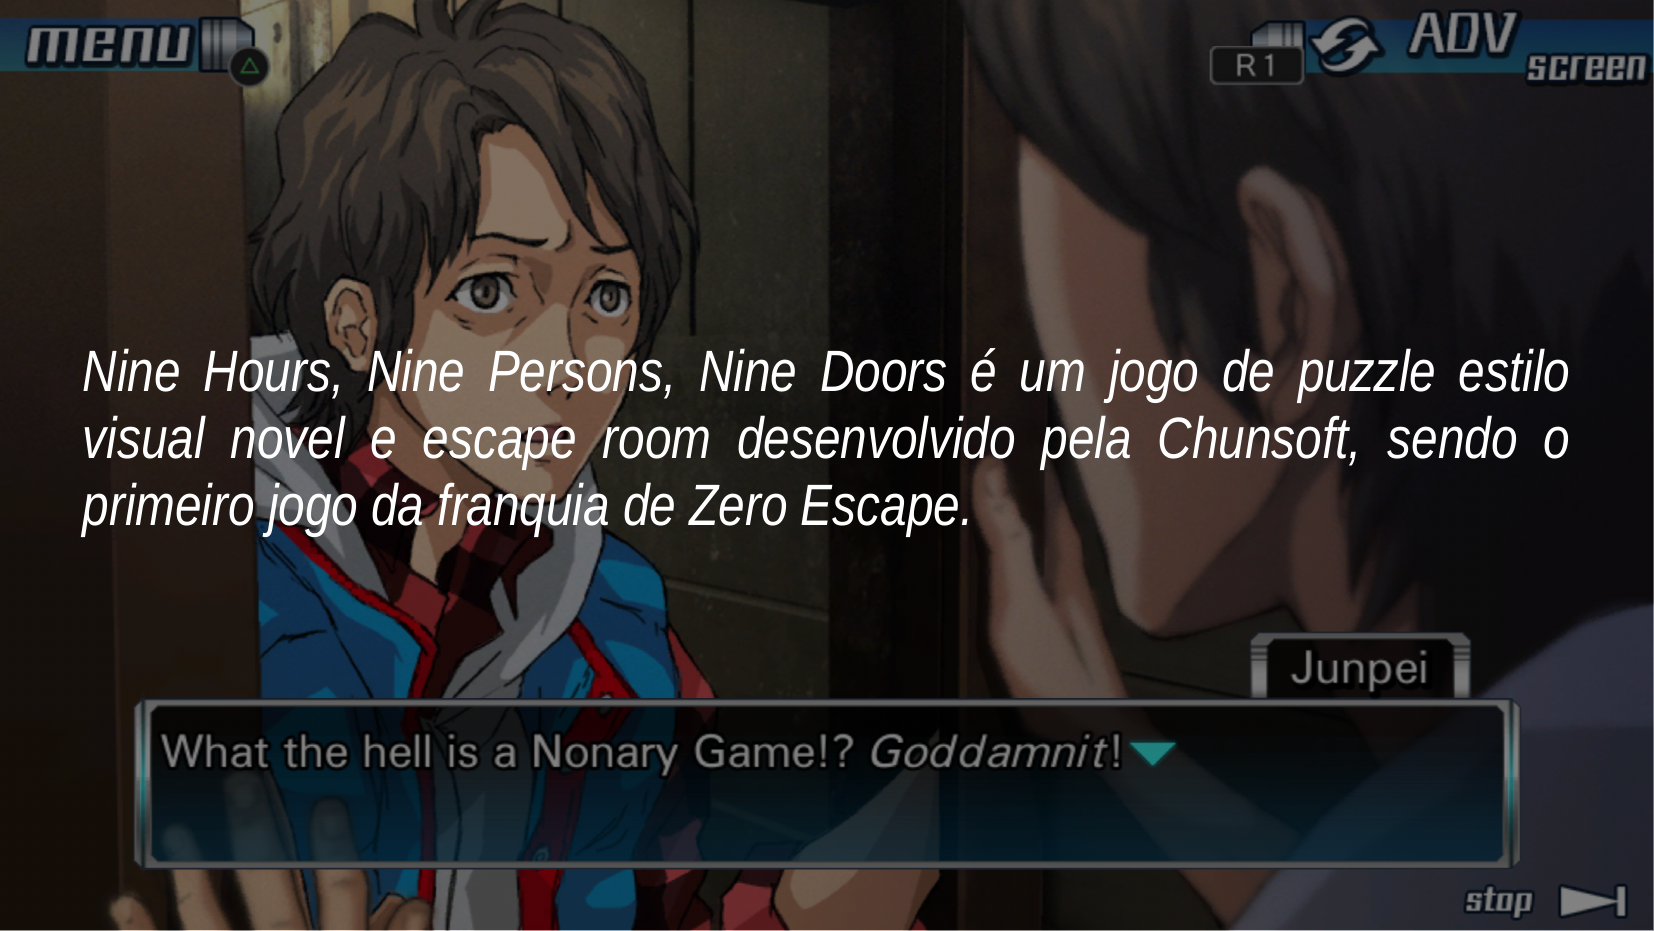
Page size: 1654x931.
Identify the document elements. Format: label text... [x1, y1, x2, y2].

picture [0, 0, 1654, 931]
subtitle Nine Hours, Nine Persons, Nine Doors é um jogo de puzzle estilo visual novel e escape room desenvolvido pela Chunsoft, sendo o primeiro jogo da franquia de Zero Escape. [82, 77, 1571, 798]
